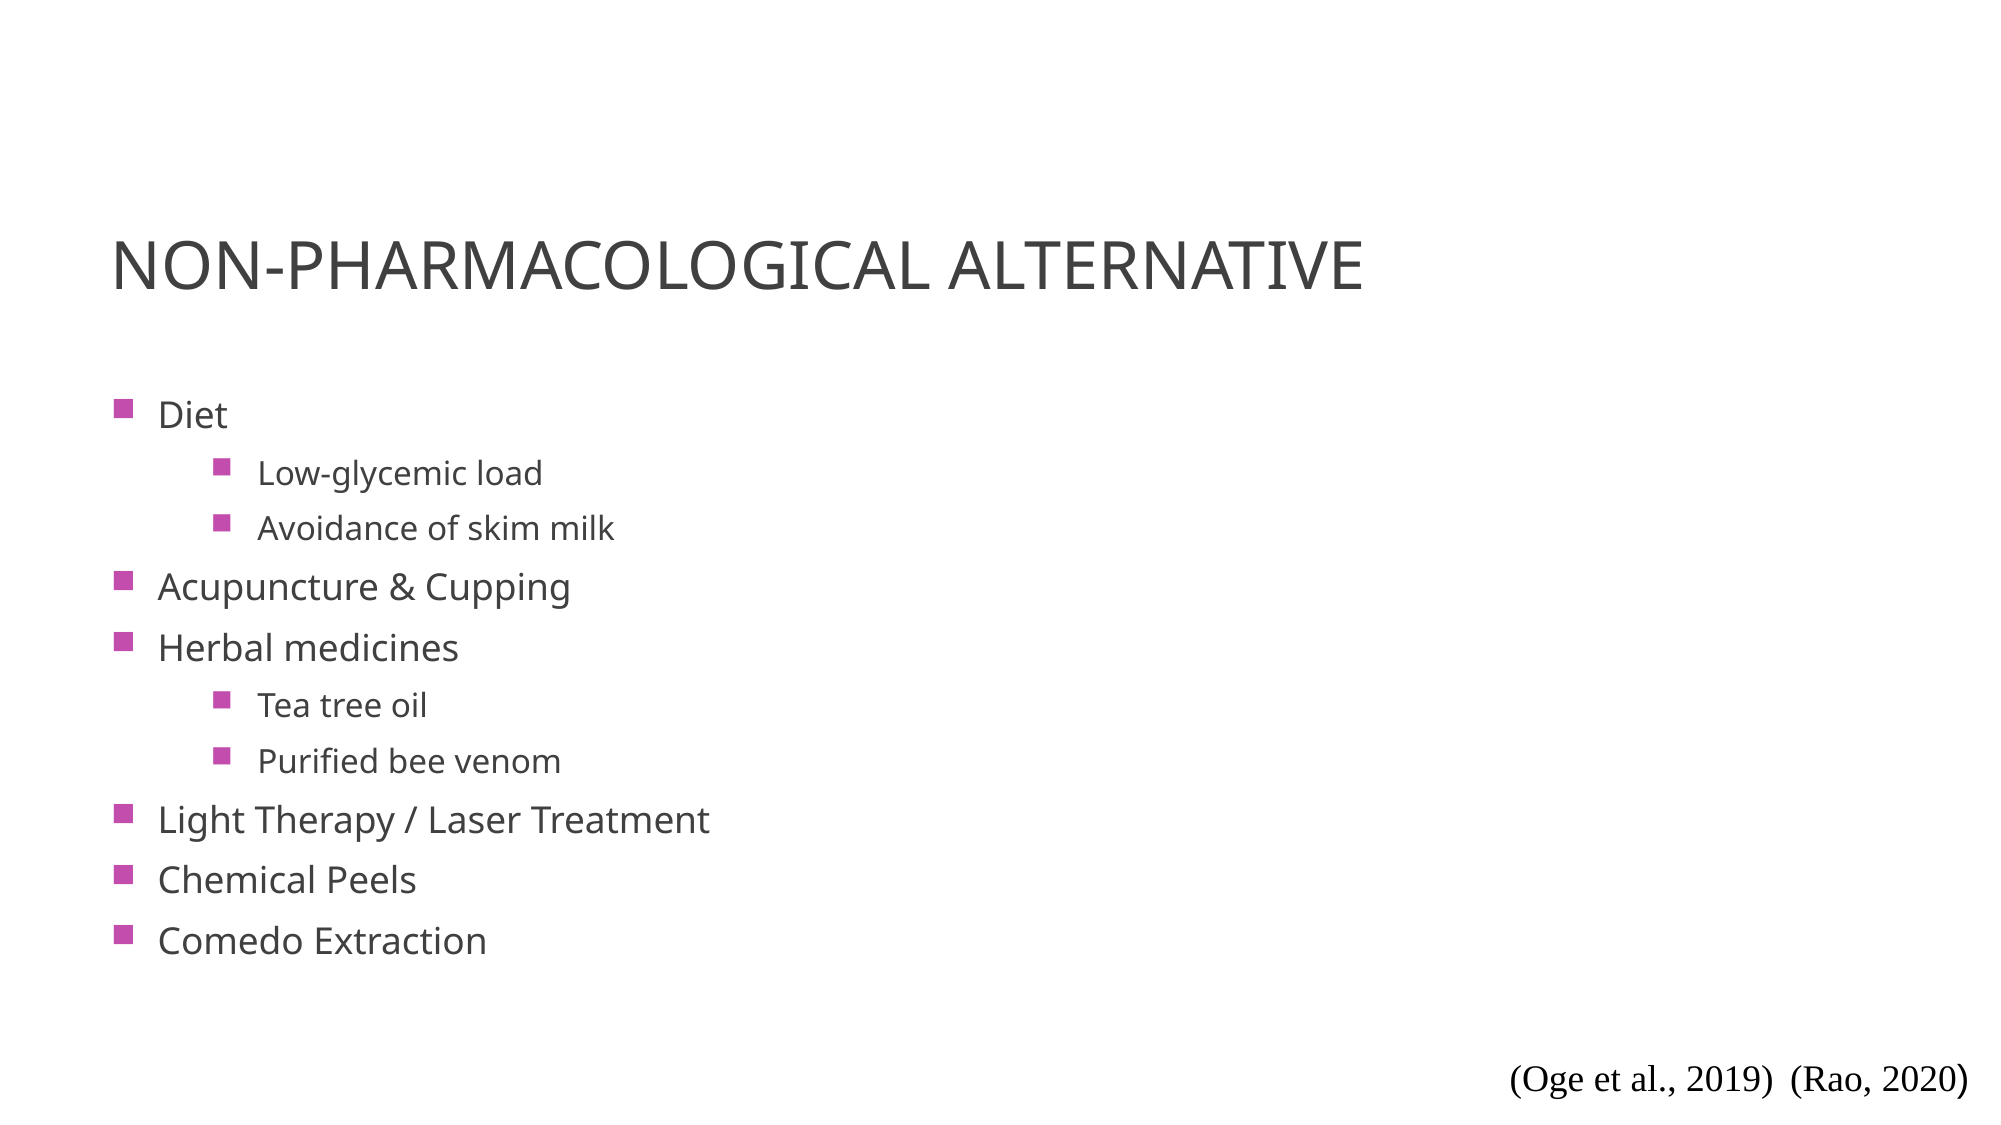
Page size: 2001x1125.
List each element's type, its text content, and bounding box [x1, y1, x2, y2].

title Non-Pharmacological Alternative [95, 115, 1905, 311]
list Diet Low-glycemic load Avoidance of skim milk Acupuncture & Cupping Herbal medicines Tea tree oil Purified bee venom Light Therapy / Laser Treatment Chemical Peels Comedo Extraction [95, 376, 1905, 973]
text_box (Rao, 2020) [1799, 1047, 2000, 1107]
text_box (Oge et al., 2019) [1495, 1046, 1799, 1107]
